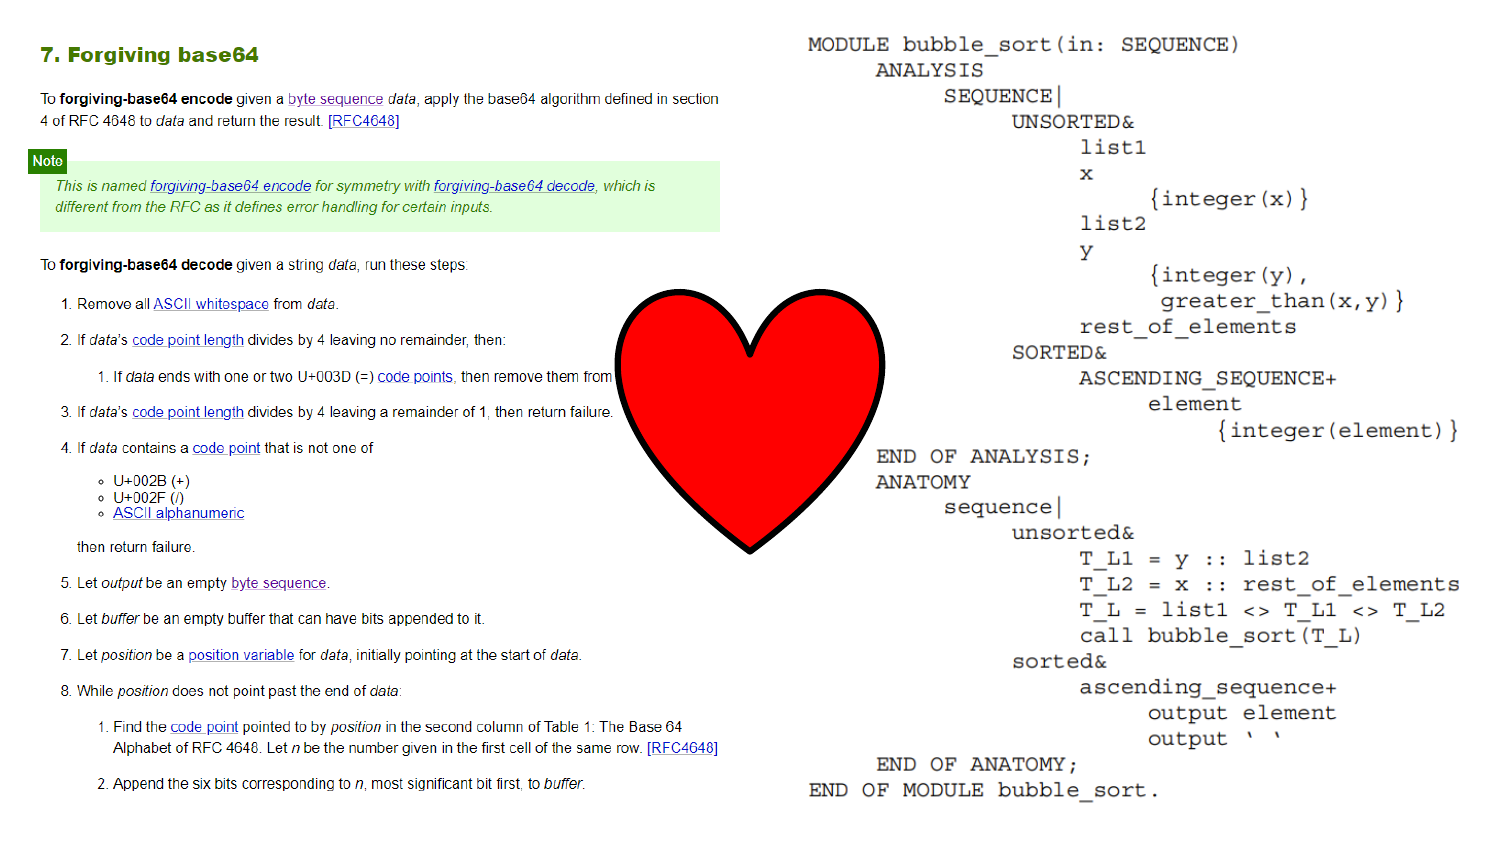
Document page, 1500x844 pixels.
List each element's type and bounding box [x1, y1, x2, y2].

picture [24, 41, 732, 802]
picture [796, 24, 1470, 819]
text_box [617, 292, 883, 552]
